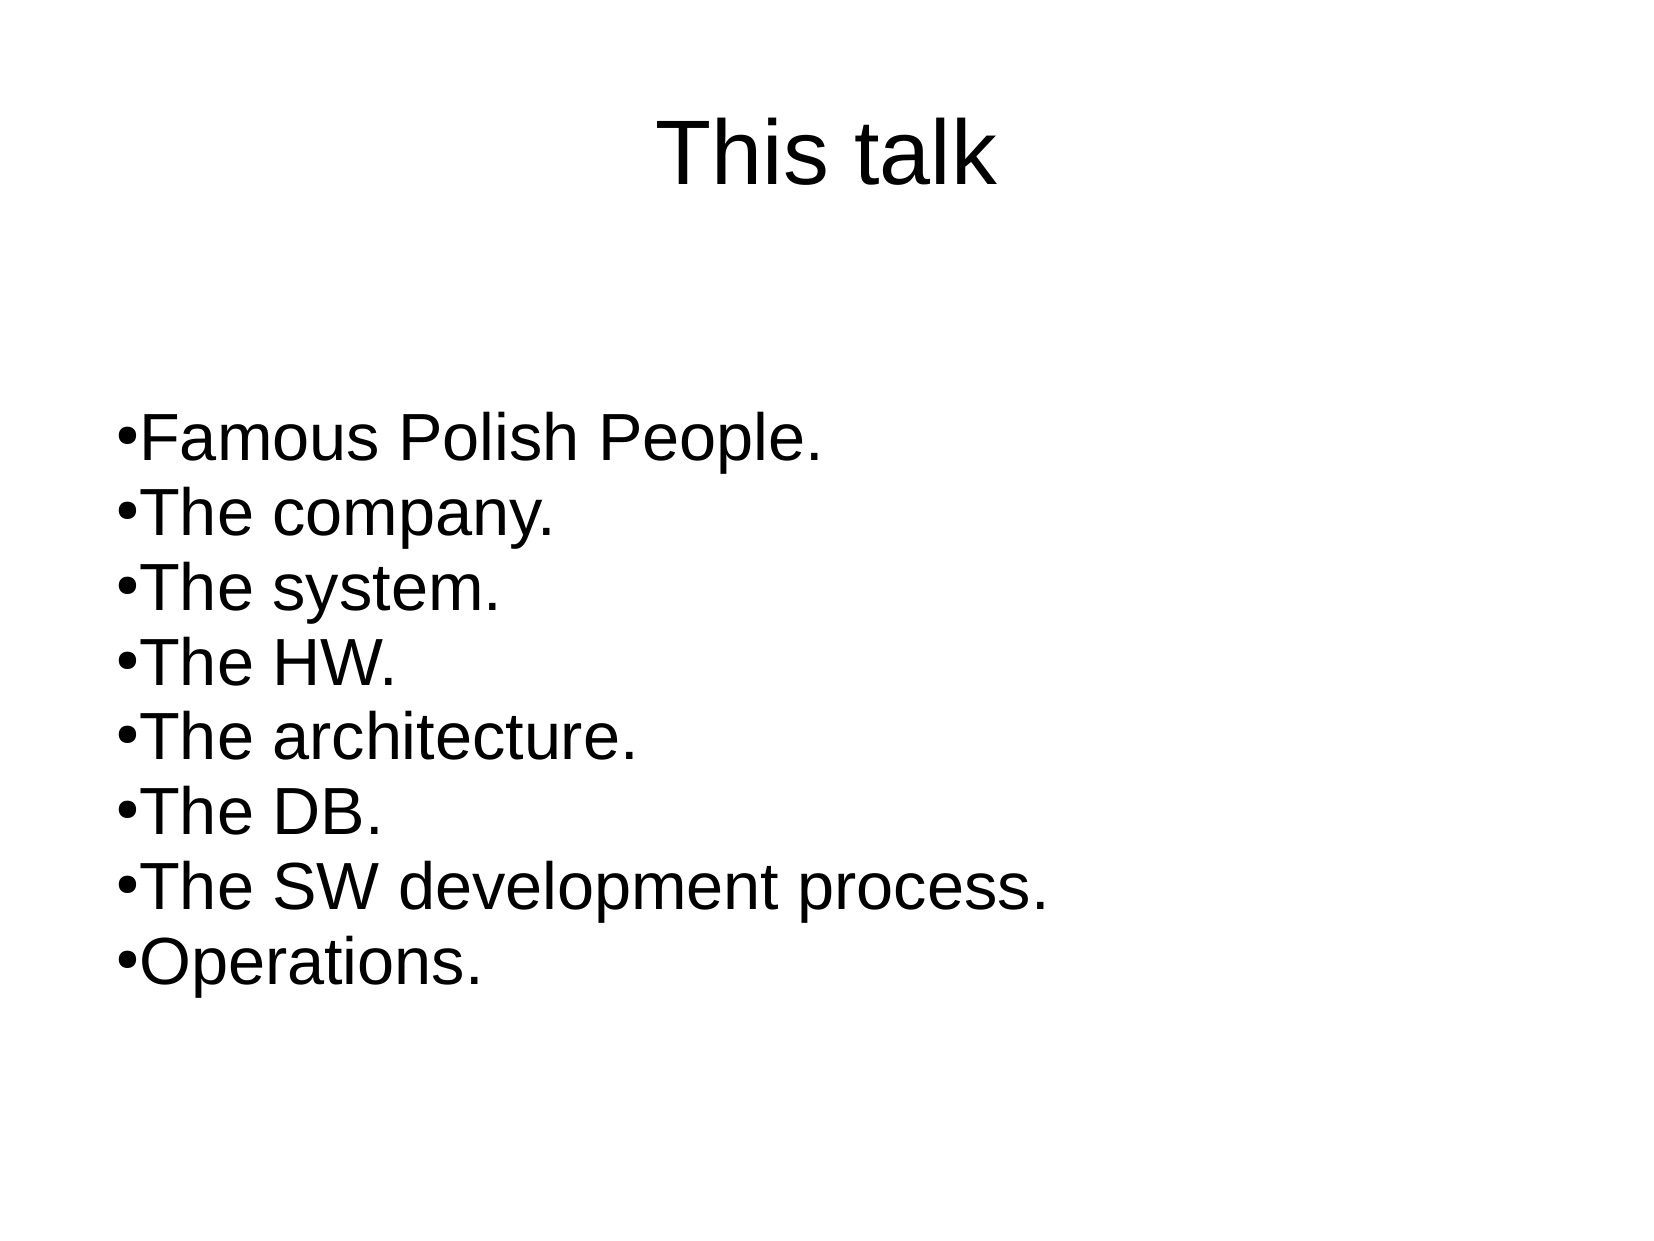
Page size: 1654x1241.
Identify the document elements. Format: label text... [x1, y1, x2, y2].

subtitle Famous Polish People. The company. The system. The HW. The architecture. The DB. The SW development process. Operations. [82, 297, 1571, 1102]
title This talk [82, 56, 1571, 250]
